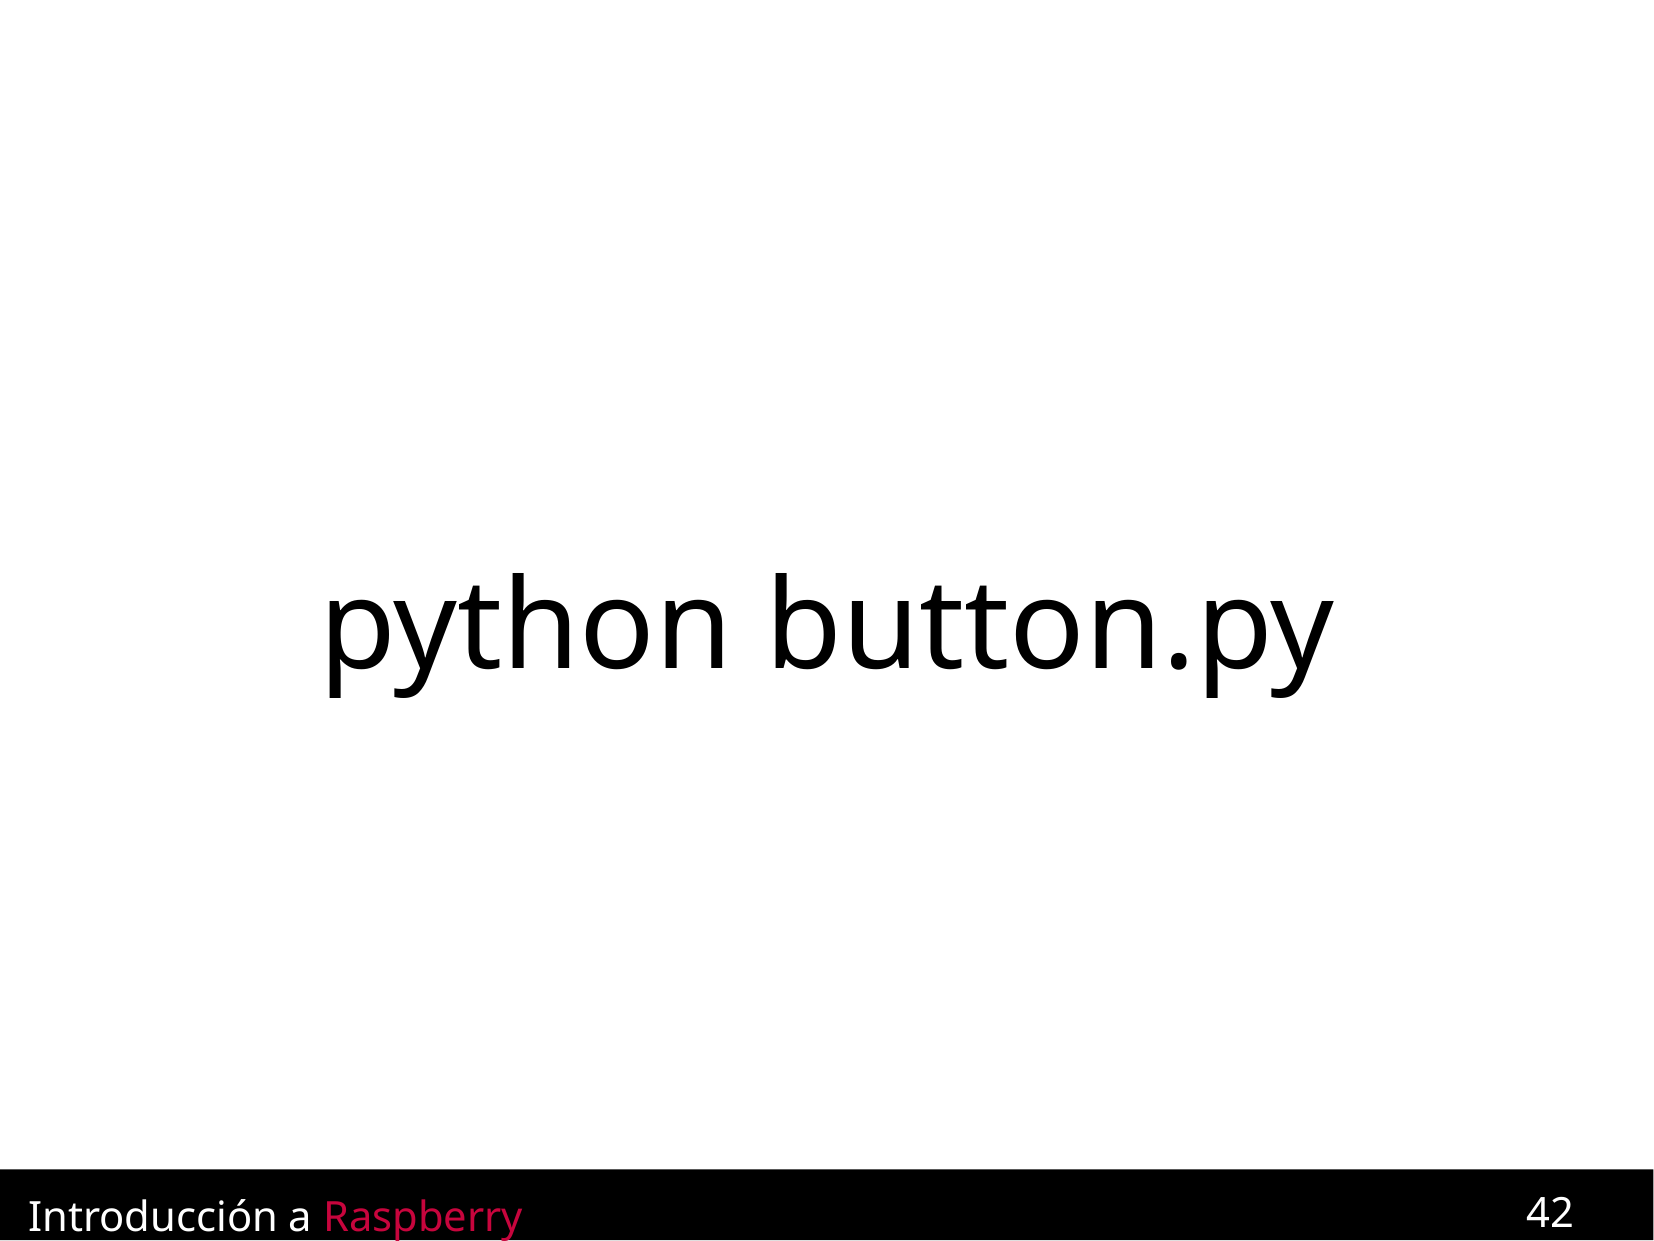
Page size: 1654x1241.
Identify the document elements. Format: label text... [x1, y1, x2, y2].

text_box Introducción a Raspberry Pi [13, 1179, 556, 1241]
title python button.py [83, 516, 1572, 724]
text_box [0, 0, 1654, 1241]
text_box <number> [1521, 1175, 1654, 1241]
